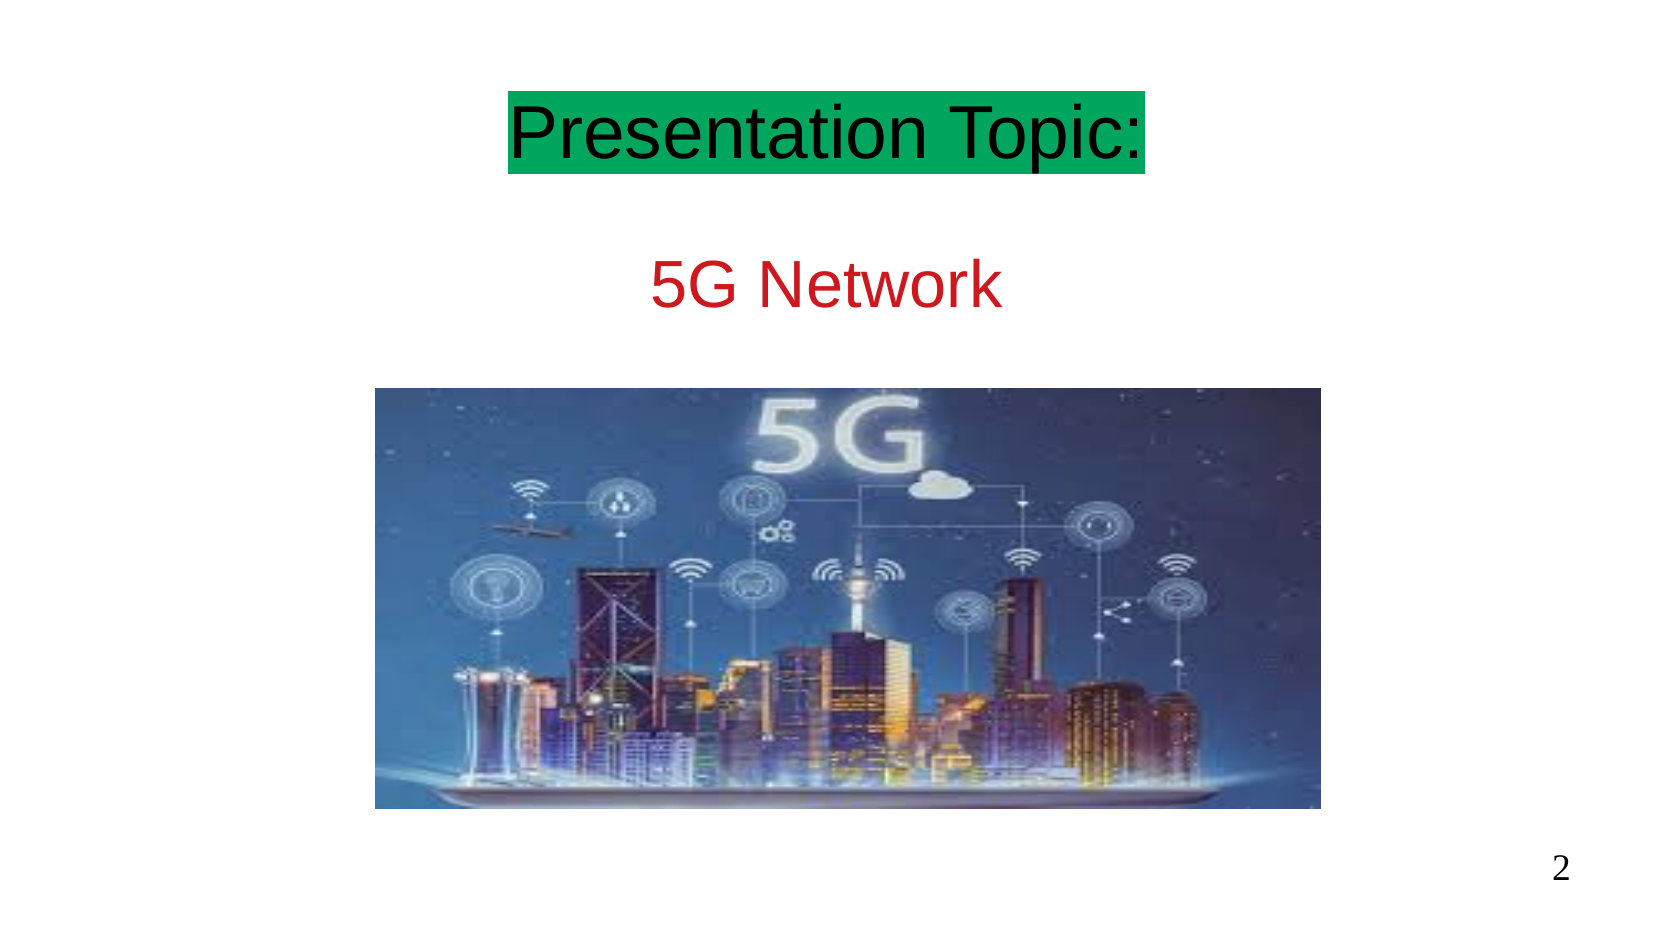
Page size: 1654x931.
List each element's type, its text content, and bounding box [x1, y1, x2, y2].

subtitle 5G Network [82, 247, 1571, 787]
text_box 2 [1185, 847, 1571, 912]
title Presentation Topic: [82, 54, 1571, 211]
picture [375, 388, 1321, 810]
